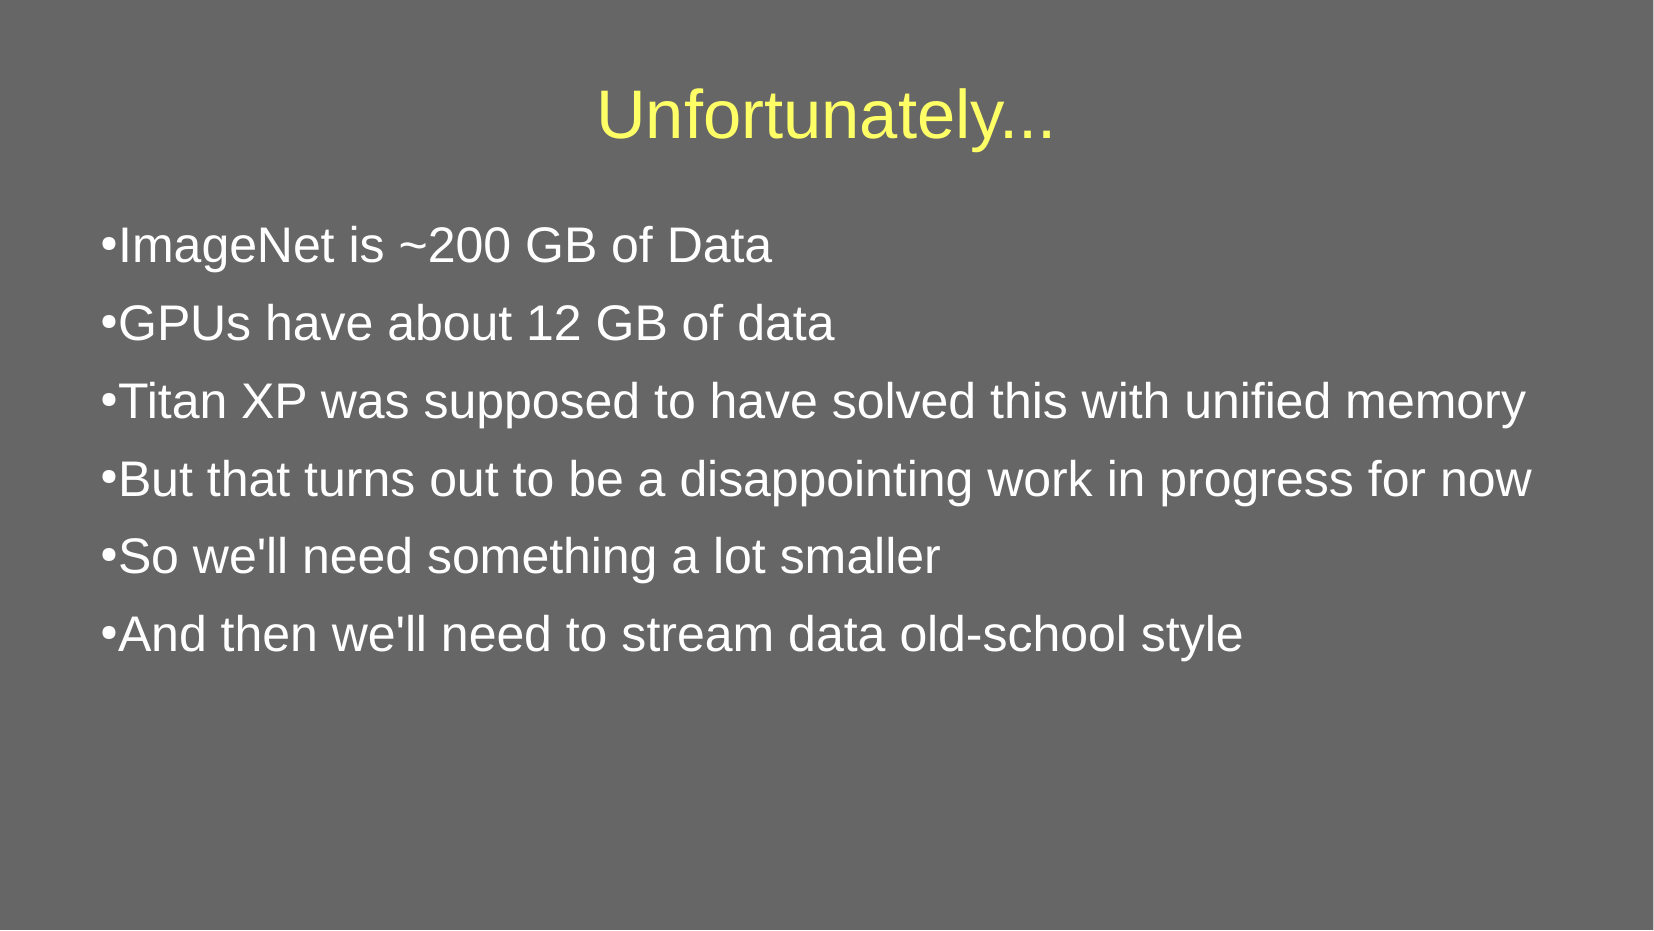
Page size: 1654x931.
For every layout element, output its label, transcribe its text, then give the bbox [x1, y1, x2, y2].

list ImageNet is ~200 GB of Data GPUs have about 12 GB of data Titan XP was supposed to have solved this with unified memory But that turns out to be a disappointing work in progress for now So we'll need something a lot smaller And then we'll need to stream data old-school style [82, 217, 1571, 757]
title Unfortunately... [82, 36, 1571, 193]
